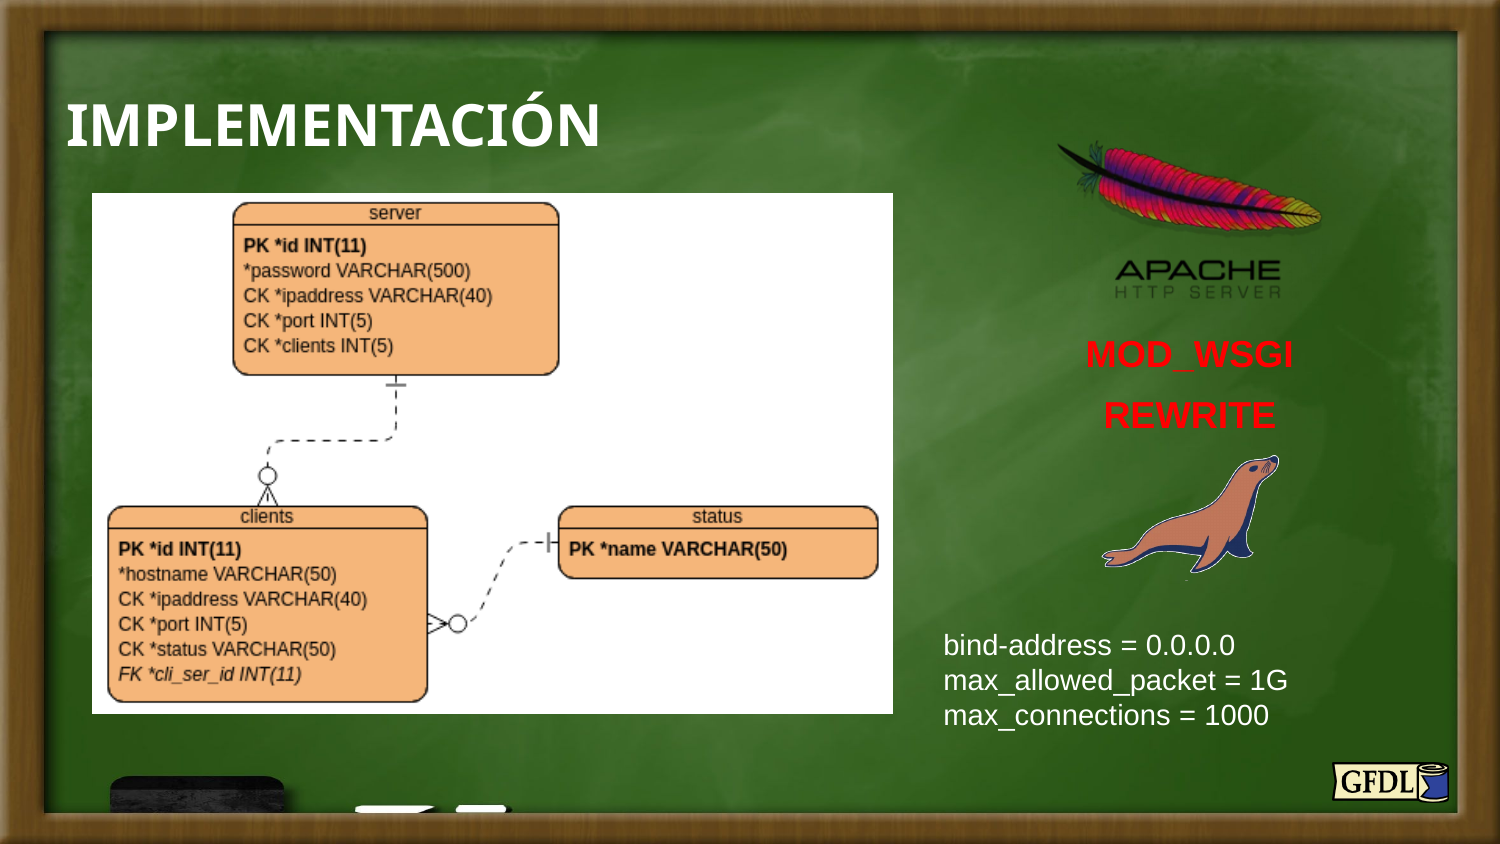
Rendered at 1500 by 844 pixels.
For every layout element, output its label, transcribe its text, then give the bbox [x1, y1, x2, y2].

text_box bind-address = 0.0.0.0 max_allowed_packet = 1G max_connections = 1000 [928, 611, 1449, 747]
picture [0, 0, 1500, 844]
title IMPLEMENTACIÓN [51, 72, 1449, 167]
text_box REWRITE [1059, 376, 1321, 452]
text_box MOD_WSGI [1059, 315, 1321, 376]
